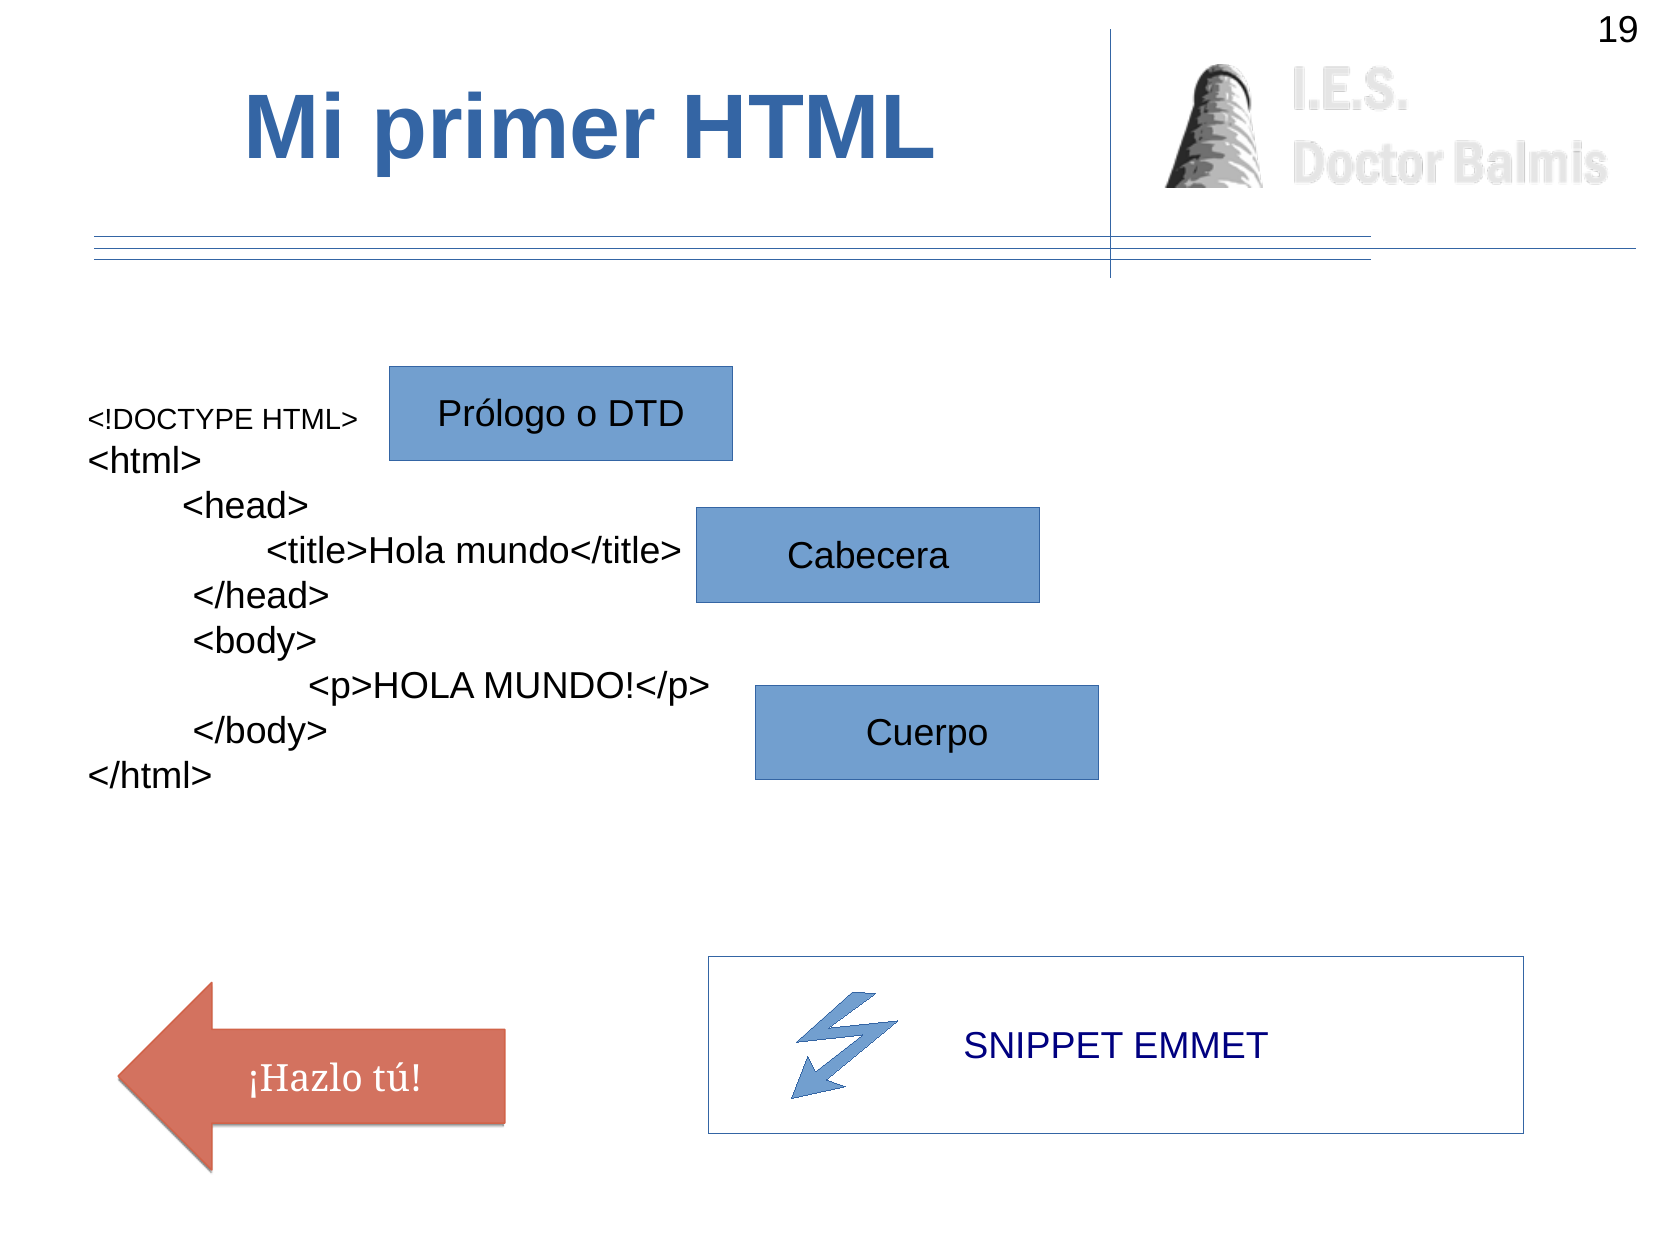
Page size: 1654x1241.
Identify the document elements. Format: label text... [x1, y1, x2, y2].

text_box ¡Hazlo tú! [118, 982, 505, 1170]
picture [1133, 64, 1619, 188]
text_box Cuerpo [755, 685, 1099, 780]
text_box <!DOCTYPE HTML> <html> <head> <title>Hola mundo</title> </head> <body> <p>HOLA MUNDO!</p> </body> </html> [72, 393, 736, 804]
text_box Prólogo o DTD [389, 366, 733, 461]
text_box Cabecera [696, 507, 1040, 603]
text_box SNIPPET EMMET [708, 956, 1524, 1134]
title Mi primer HTML [118, 23, 1063, 231]
text_box [791, 992, 898, 1099]
